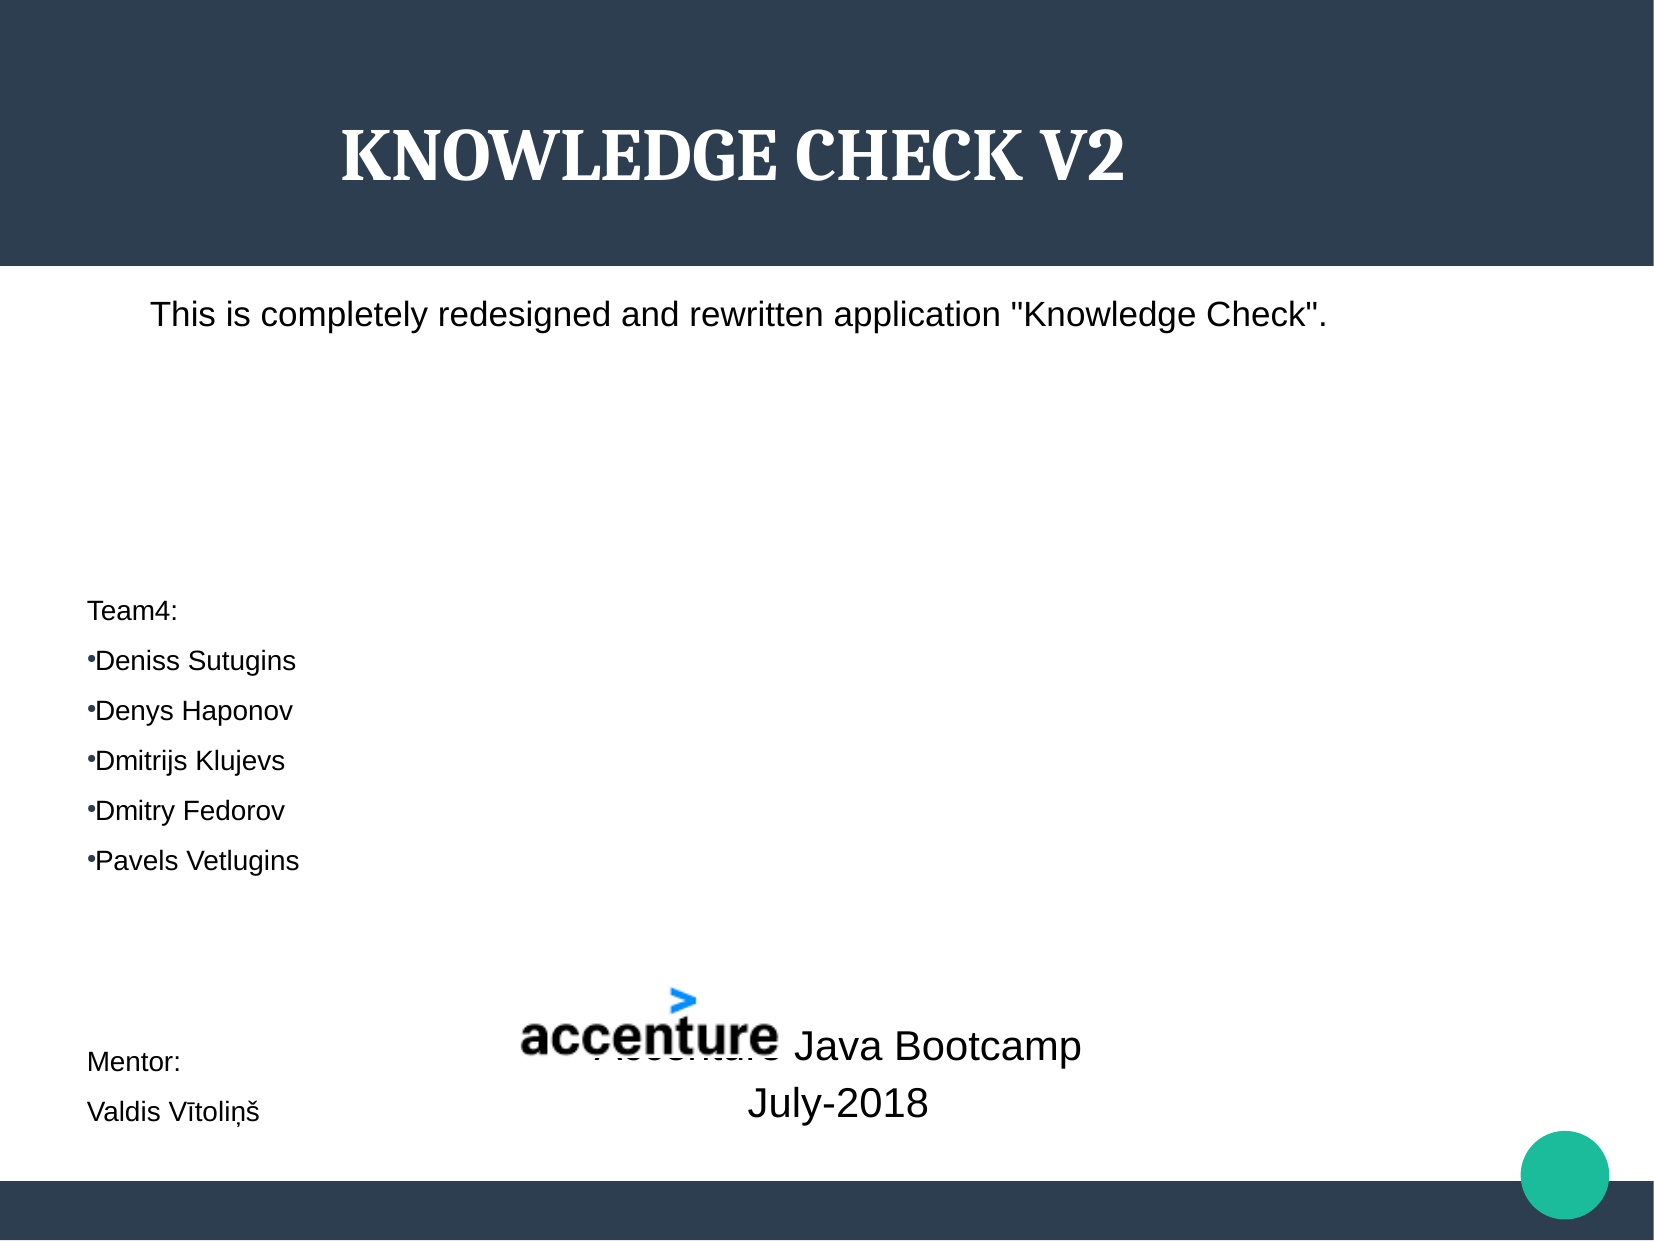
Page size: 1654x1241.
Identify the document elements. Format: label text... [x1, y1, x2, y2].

list This is completely redesigned and rewritten application "Knowledge Check". Team4: Deniss Sutugins Denys Haponov Dmitrijs Klujevs Dmitry Fedorov Pavels Vetlugins Mentor: Valdis Vītoliņš [86, 270, 1576, 1186]
title KNOWLEDGE CHECK V2 [265, 104, 1353, 270]
picture [518, 985, 782, 1058]
